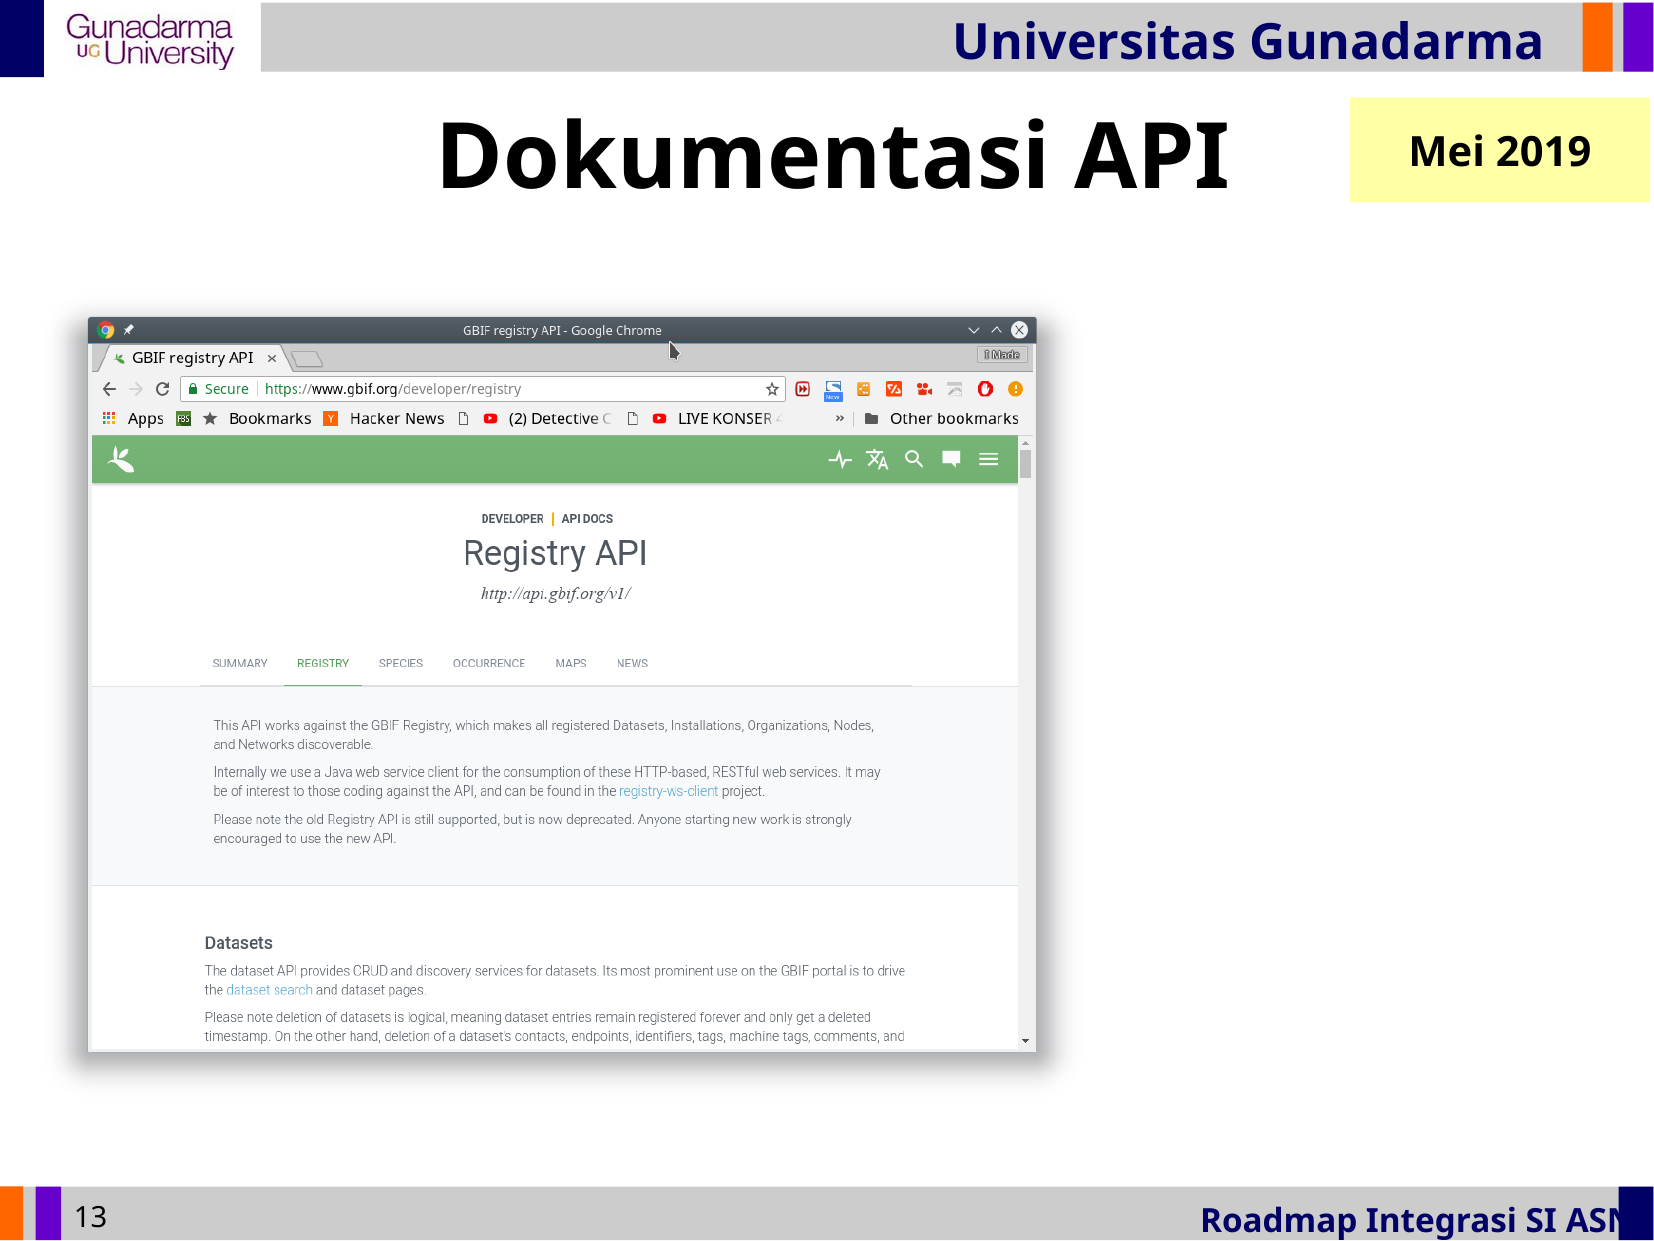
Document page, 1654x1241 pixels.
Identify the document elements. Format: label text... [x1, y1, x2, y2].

picture [65, 0, 235, 70]
title Dokumentasi API [77, 90, 1591, 217]
text_box Mei 2019 [1350, 97, 1651, 203]
picture [30, 281, 1094, 1111]
